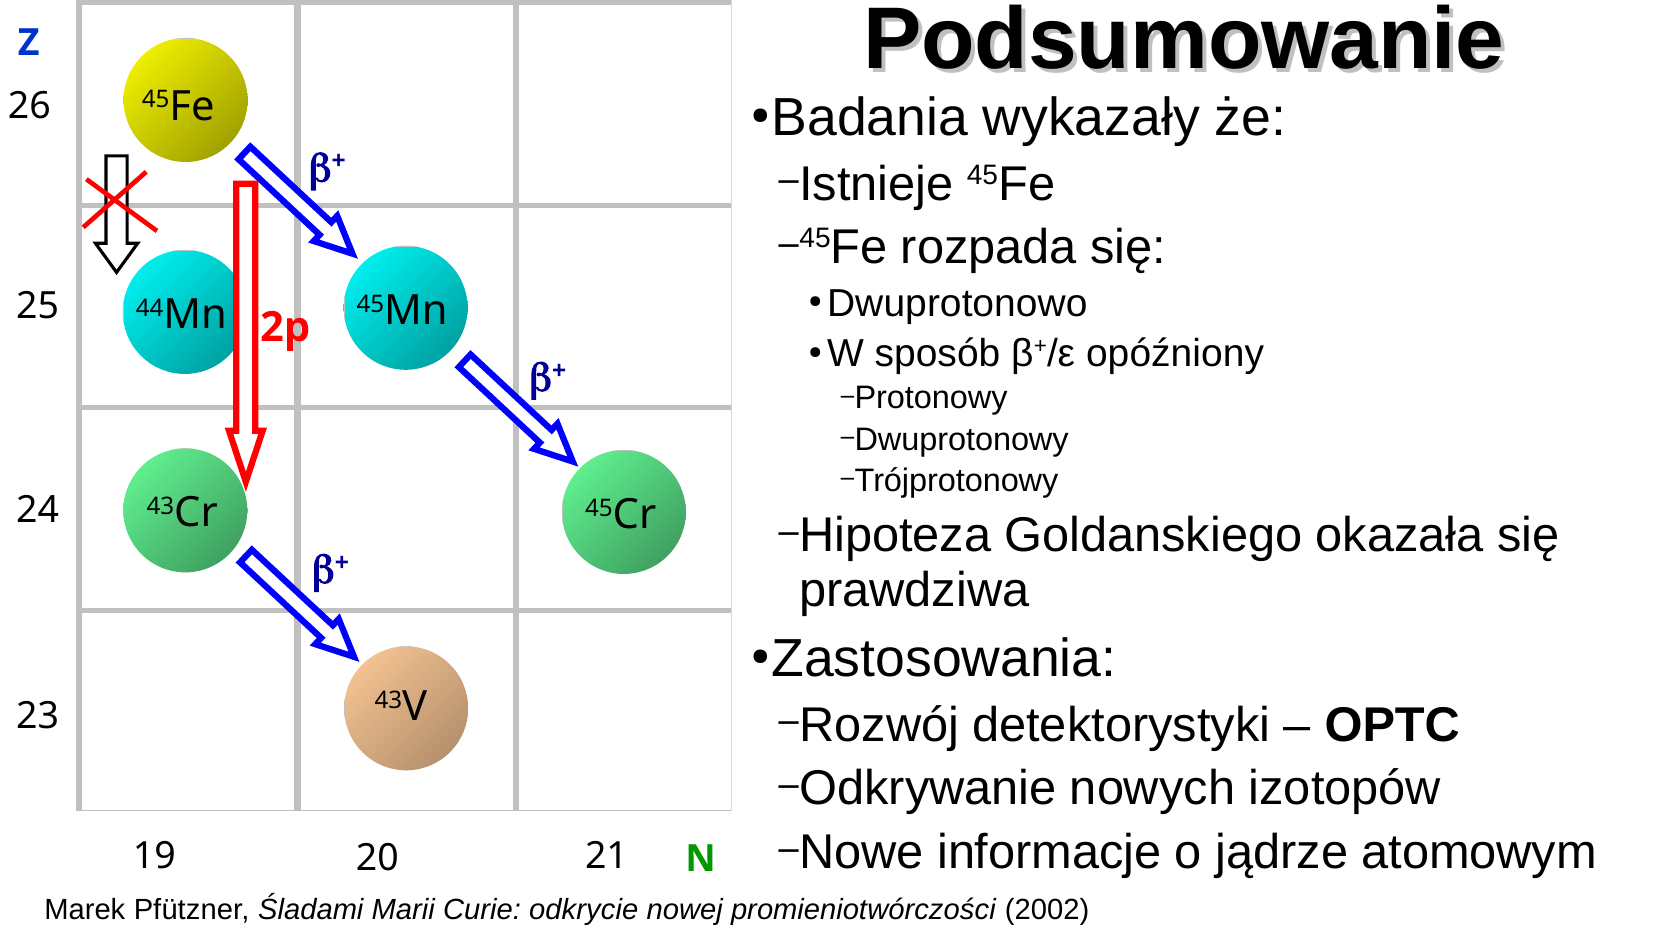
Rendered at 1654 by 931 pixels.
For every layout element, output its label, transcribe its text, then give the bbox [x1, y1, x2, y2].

title Podsumowanie [797, 0, 1571, 86]
text_box 19 [118, 823, 191, 884]
text_box + [293, 132, 361, 198]
text_box Marek Pfützner, Śladami Marii Curie: odkrycie nowej promieniotwórczości (2002) [29, 885, 1182, 931]
text_box [353, 245, 459, 275]
text_box [133, 448, 248, 573]
text_box [131, 37, 248, 162]
text_box 23 [1, 683, 75, 744]
picture [75, 0, 739, 816]
text_box [458, 354, 573, 462]
text_box [240, 549, 355, 657]
text_box 25 [1, 273, 75, 334]
text_box 20 [340, 825, 414, 885]
text_box + [297, 533, 364, 599]
text_box 45Fe [126, 70, 230, 137]
text_box [463, 284, 468, 332]
text_box 21 [570, 823, 643, 884]
text_box 43Cr [131, 477, 233, 544]
text_box [123, 480, 131, 541]
text_box [95, 204, 138, 273]
text_box 2p [245, 292, 326, 358]
text_box [106, 155, 128, 196]
text_box 26 [0, 73, 66, 134]
text_box N [670, 825, 731, 885]
text_box + [514, 341, 582, 407]
text_box 24 [1, 477, 75, 538]
text_box [353, 341, 458, 370]
text_box [132, 183, 263, 482]
text_box [119, 192, 128, 206]
text_box 43V [359, 671, 443, 737]
text_box 45Cr [570, 479, 672, 545]
text_box [571, 449, 686, 574]
text_box [344, 646, 469, 771]
text_box Z [3, 10, 55, 72]
text_box [238, 146, 353, 254]
text_box 45Mn [341, 275, 463, 341]
list Badania wykazały że: Istnieje 45Fe 45Fe rozpada się: Dwuprotonowo W sposób β+/ε opóźniony Protonowy Dwuprotonowy Trójprotonowy Hipoteza Goldanskiego okazała się prawdziwa Zastosowania: Rozwój detektorystyki – OPTC Odkrywanie nowych izotopów Nowe informacje o jądrze atomowym [744, 86, 1654, 886]
text_box 44Mn [120, 279, 236, 346]
text_box [561, 481, 570, 543]
